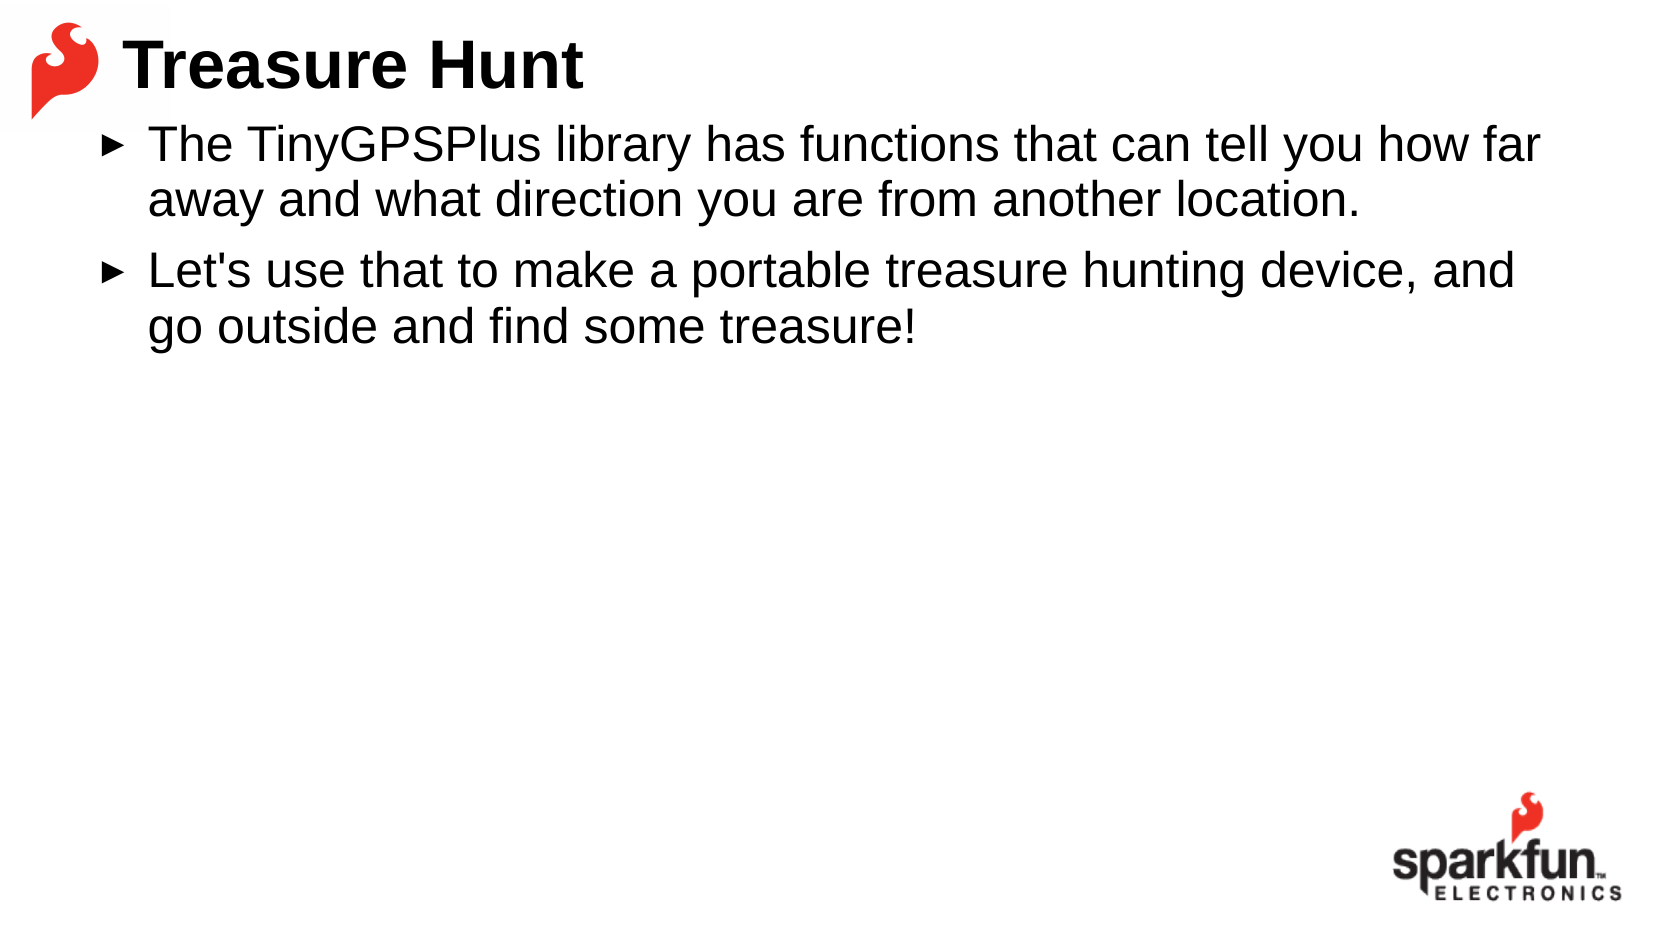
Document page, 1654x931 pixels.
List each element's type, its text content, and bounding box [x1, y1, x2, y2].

list The TinyGPSPlus library has functions that can tell you how far away and what direction you are from another location. Let's use that to make a portable treasure hunting device, and go outside and find some treasure! [76, 115, 1565, 656]
picture [0, 5, 171, 133]
picture [1363, 749, 1651, 926]
title Treasure Hunt [122, 26, 1546, 104]
